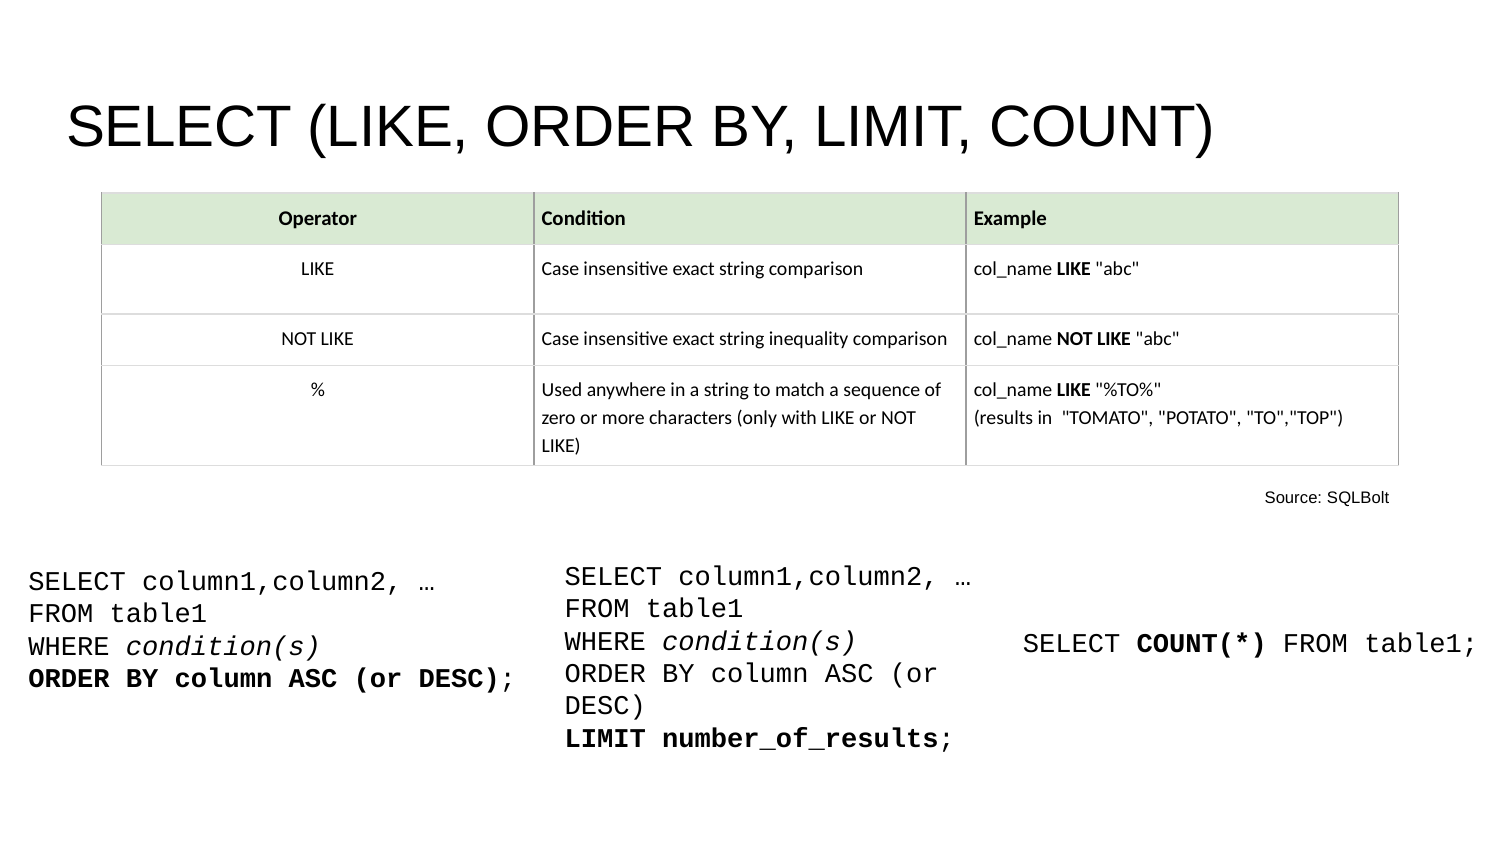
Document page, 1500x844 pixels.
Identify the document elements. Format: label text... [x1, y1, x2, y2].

table_header Operator [102, 194, 533, 244]
table_header Example [967, 194, 1398, 244]
table_cell % [102, 366, 533, 465]
table_cell Used anywhere in a string to match a sequence of zero or more characters (only with LIKE or NOT LIKE) [535, 366, 965, 465]
table_cell col_name LIKE "abc" [967, 245, 1398, 313]
text_box SELECT COUNT(*) FROM table1; [1007, 610, 1500, 844]
text_box SELECT column1,column2, … FROM table1 WHERE condition(s) ORDER BY column ASC (or DESC) LIMIT number_of_results; [549, 542, 1042, 844]
table_cell col_name LIKE "%TO%" (results in "TOMATO", "POTATO", "TO","TOP") [967, 366, 1398, 465]
table_cell NOT LIKE [102, 315, 533, 365]
table_cell col_name NOT LIKE "abc" [967, 315, 1398, 365]
text_box SELECT column1,column2, … FROM table1 WHERE condition(s) ORDER BY column ASC (or DESC); [13, 548, 537, 844]
table_cell Case insensitive exact string inequality comparison [535, 315, 965, 365]
table_cell Case insensitive exact string comparison [535, 245, 965, 313]
table_cell LIKE [102, 245, 533, 313]
table_header Condition [535, 194, 965, 244]
title SELECT (LIKE, ORDER BY, LIMIT, COUNT) [51, 72, 1449, 167]
text_box Source: SQLBolt [1249, 472, 1449, 504]
